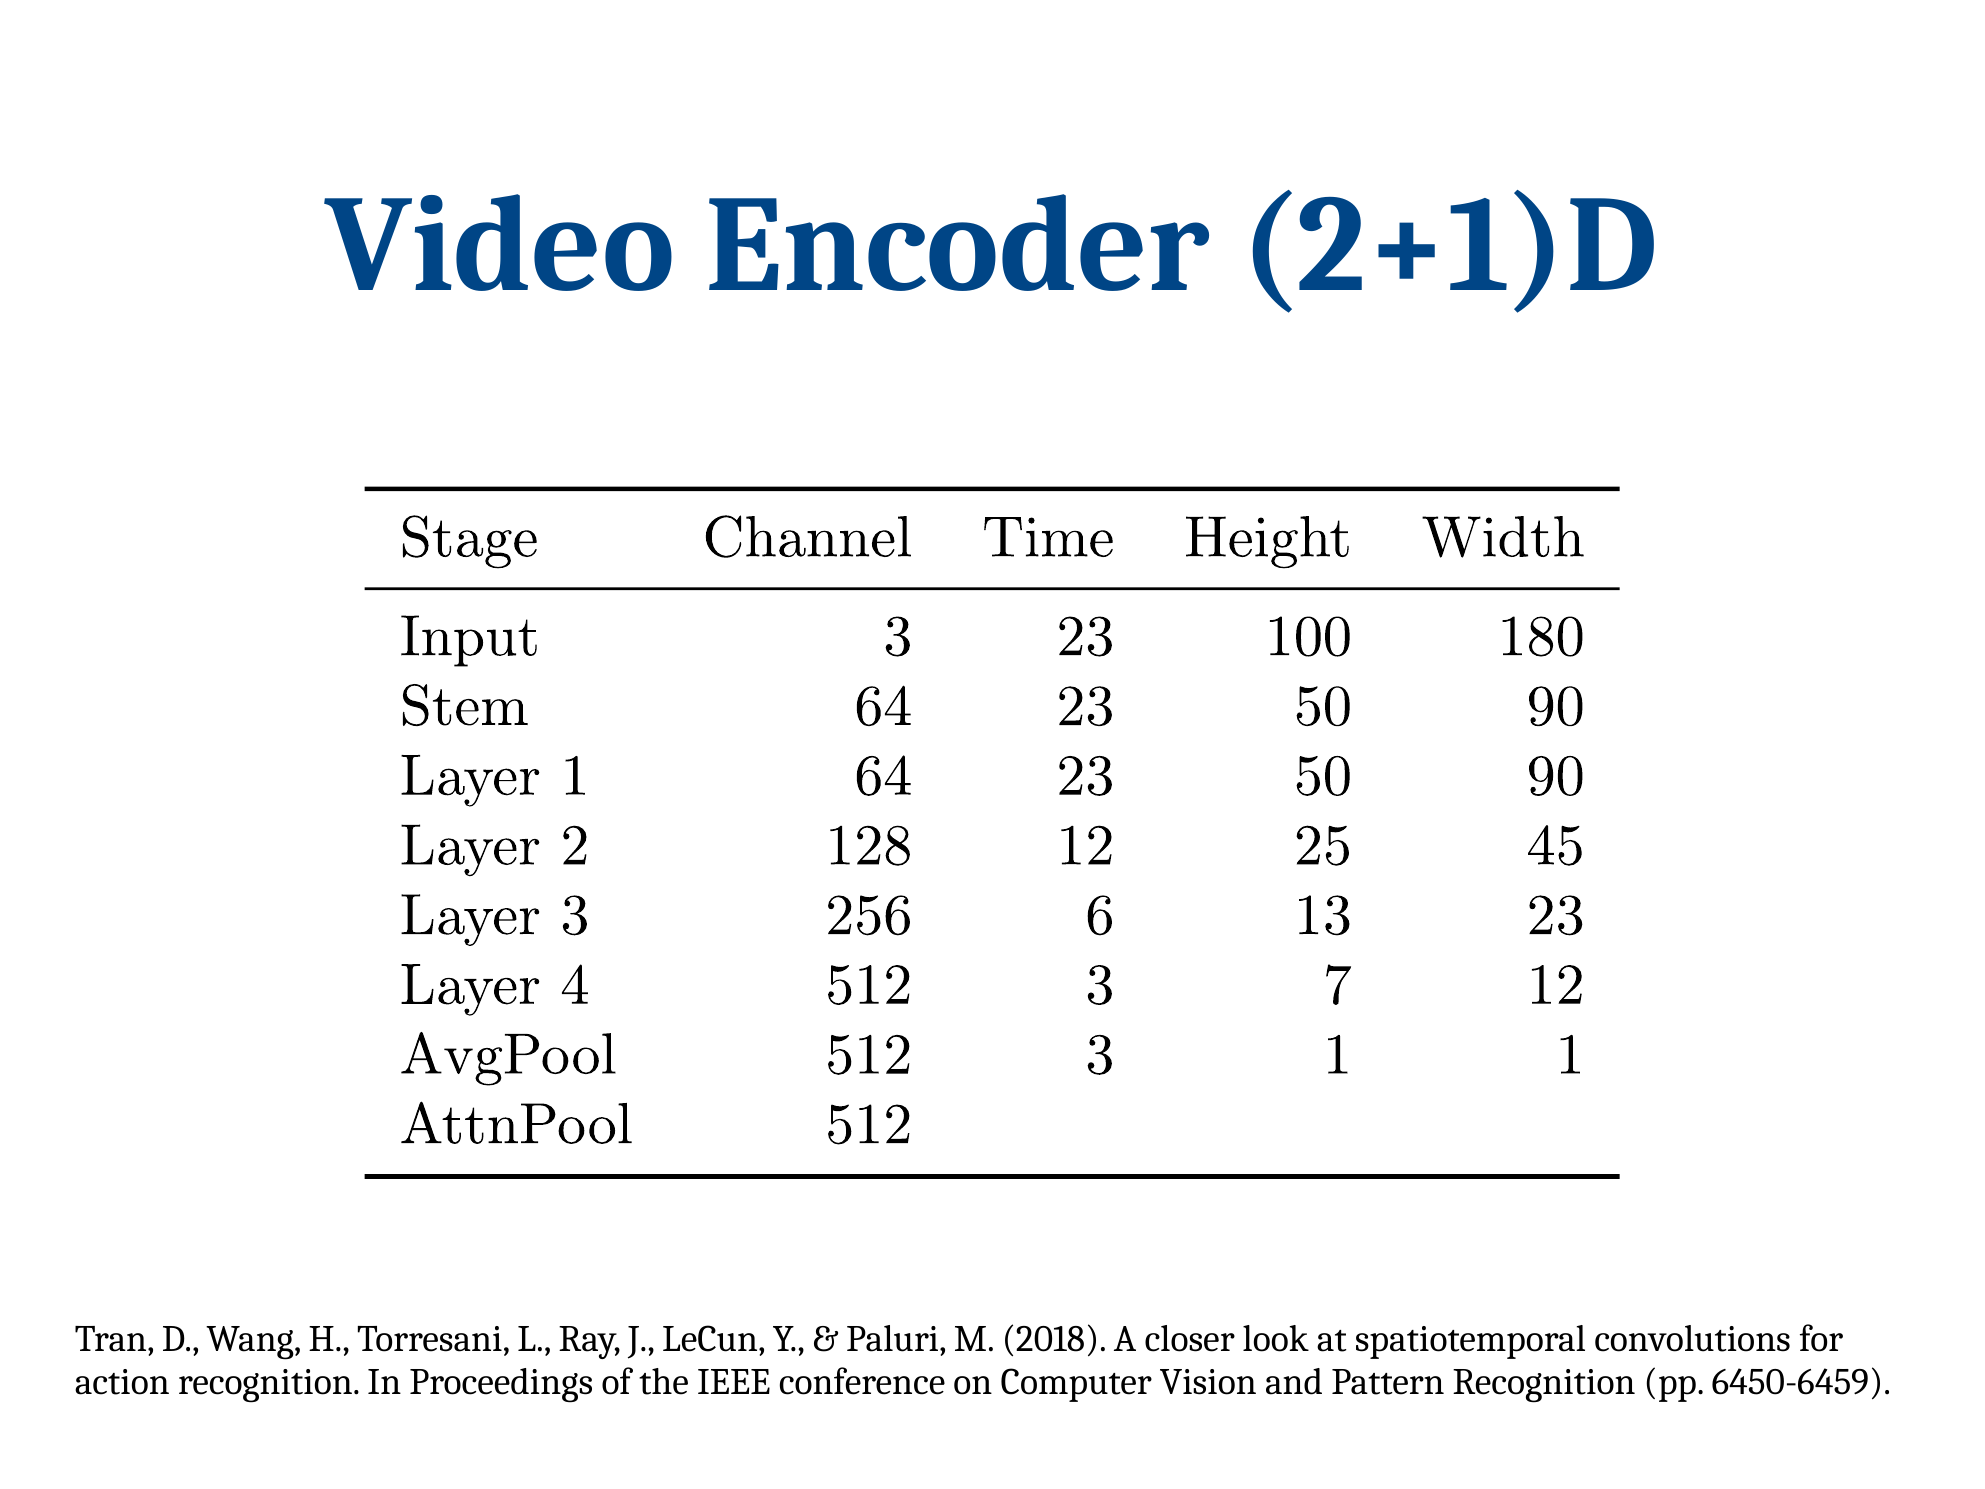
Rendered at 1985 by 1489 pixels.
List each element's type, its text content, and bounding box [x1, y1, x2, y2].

text_box Tran, D., Wang, H., Torresani, L., Ray, J., LeCun, Y., & Paluri, M. (2018). A closer look at spatiotemporal convolutions for action recognition. In Proceedings of the IEEE conference on Computer Vision and Pattern Recognition (pp. 6450-6459). [60, 1309, 1936, 1457]
text_box [364, 486, 1620, 1179]
title Video Encoder (2+1)D [99, 59, 1885, 432]
